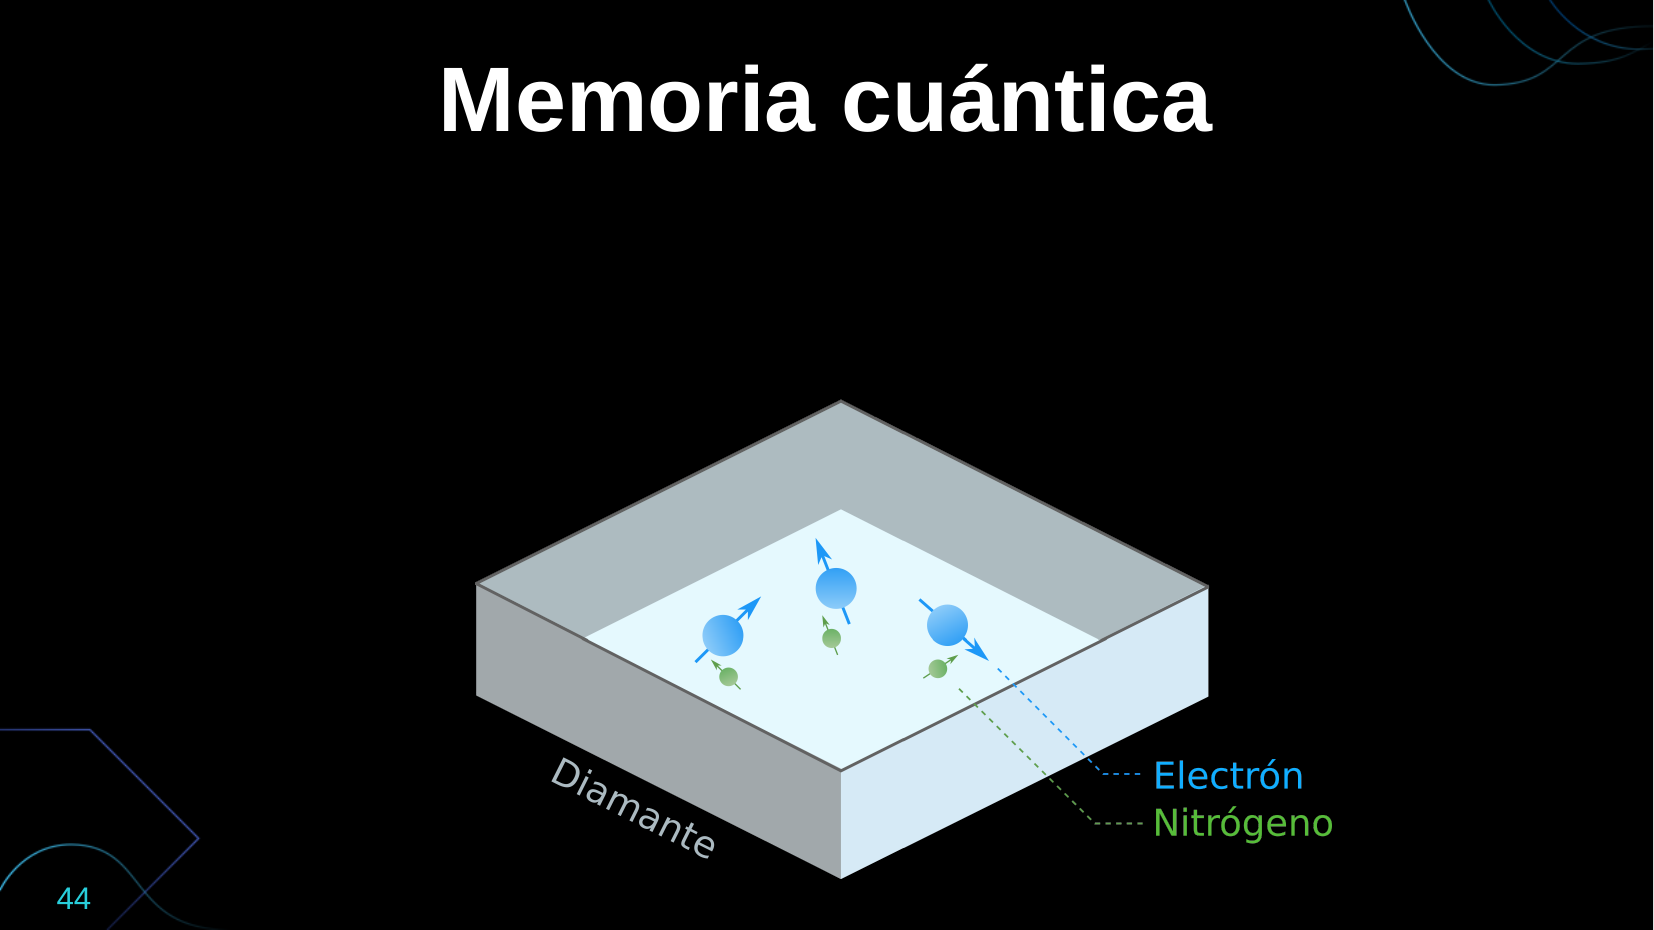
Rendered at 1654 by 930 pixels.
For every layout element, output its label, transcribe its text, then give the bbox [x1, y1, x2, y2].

picture [0, 0, 1654, 930]
text_box Memoria cuántica [424, 40, 1229, 159]
text_box <number> [42, 873, 215, 930]
